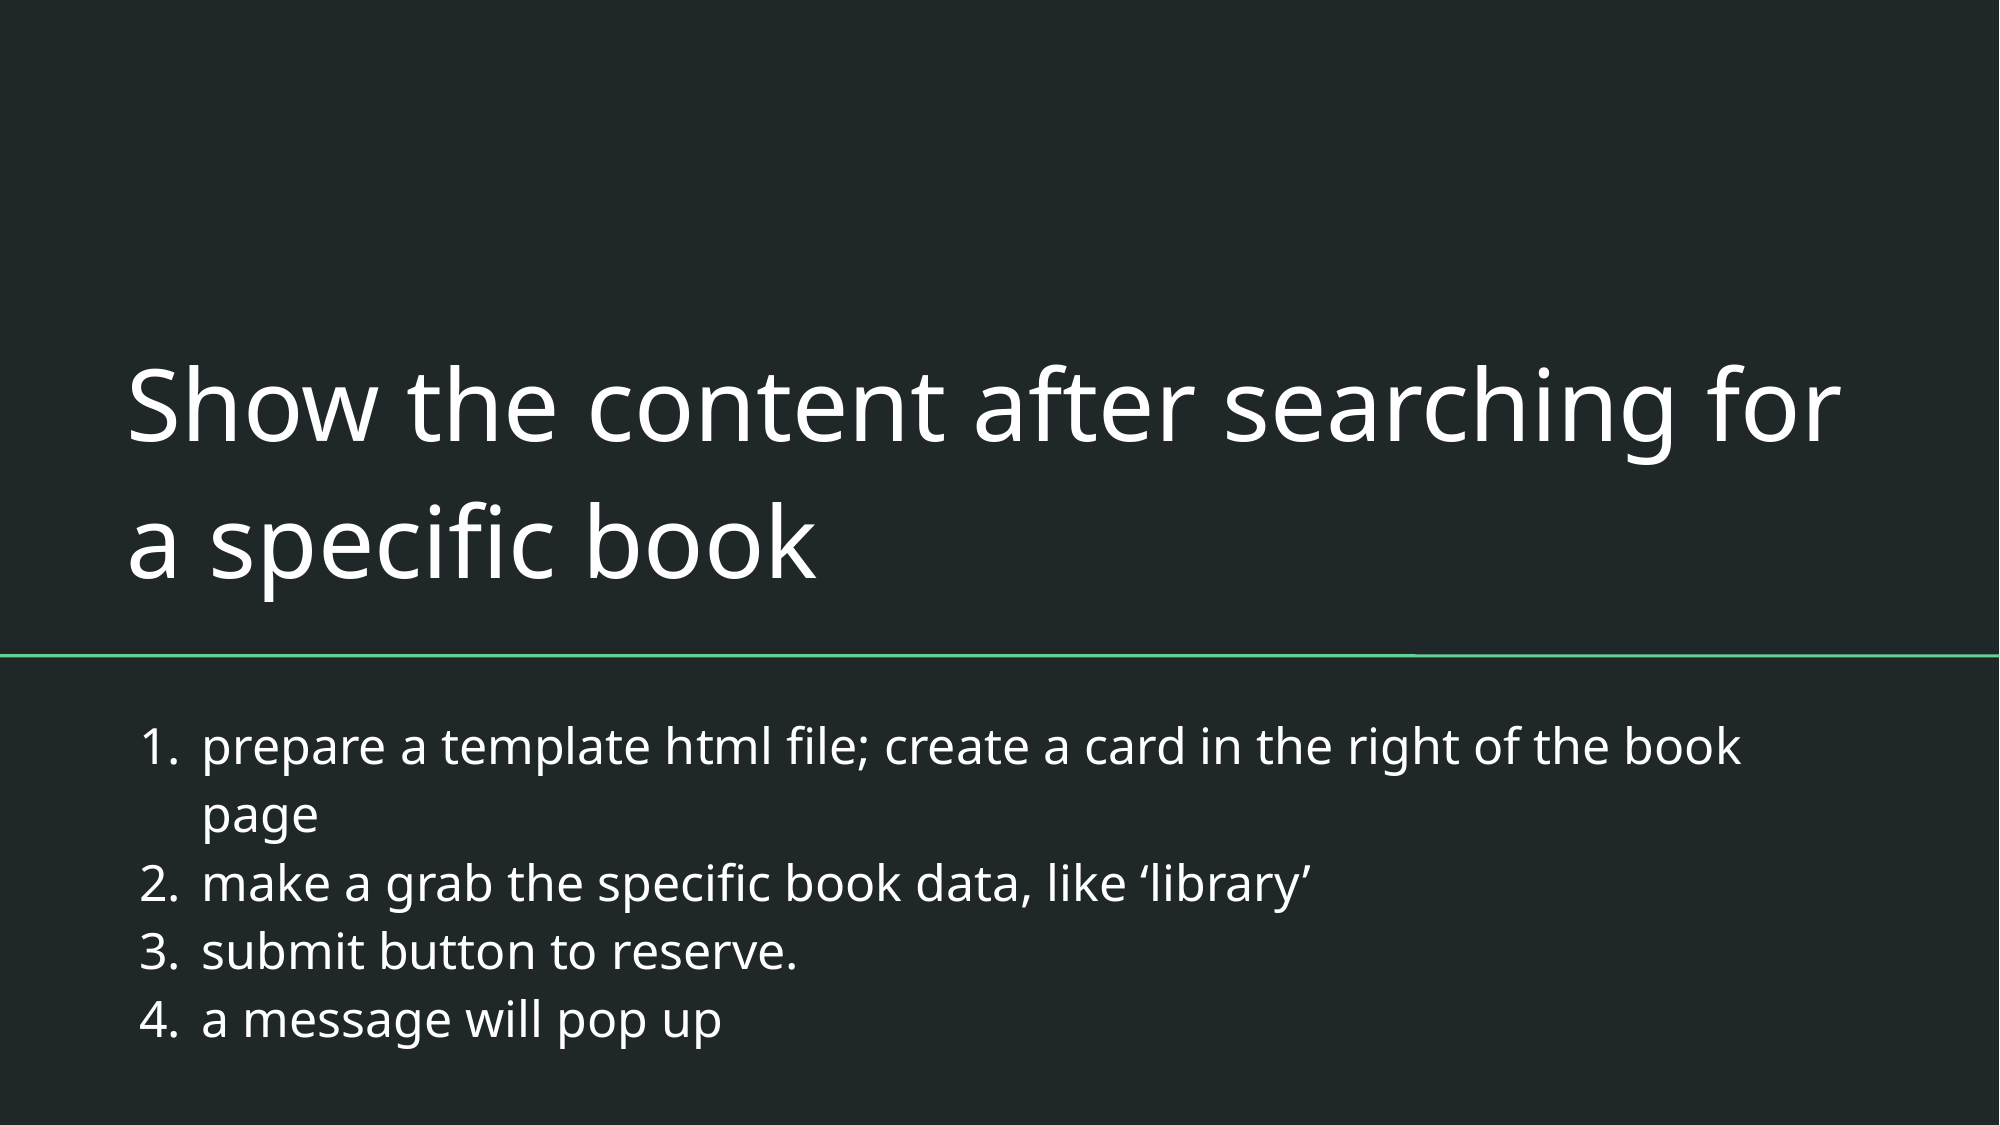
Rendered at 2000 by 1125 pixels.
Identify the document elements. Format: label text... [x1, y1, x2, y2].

subtitle prepare a template html file; create a card in the right of the book page make a grab the specific book data, like ‘library’ submit button to reserve. a message will pop up [111, 696, 1888, 1078]
title Show the content after searching for a specific book [111, 275, 1888, 623]
